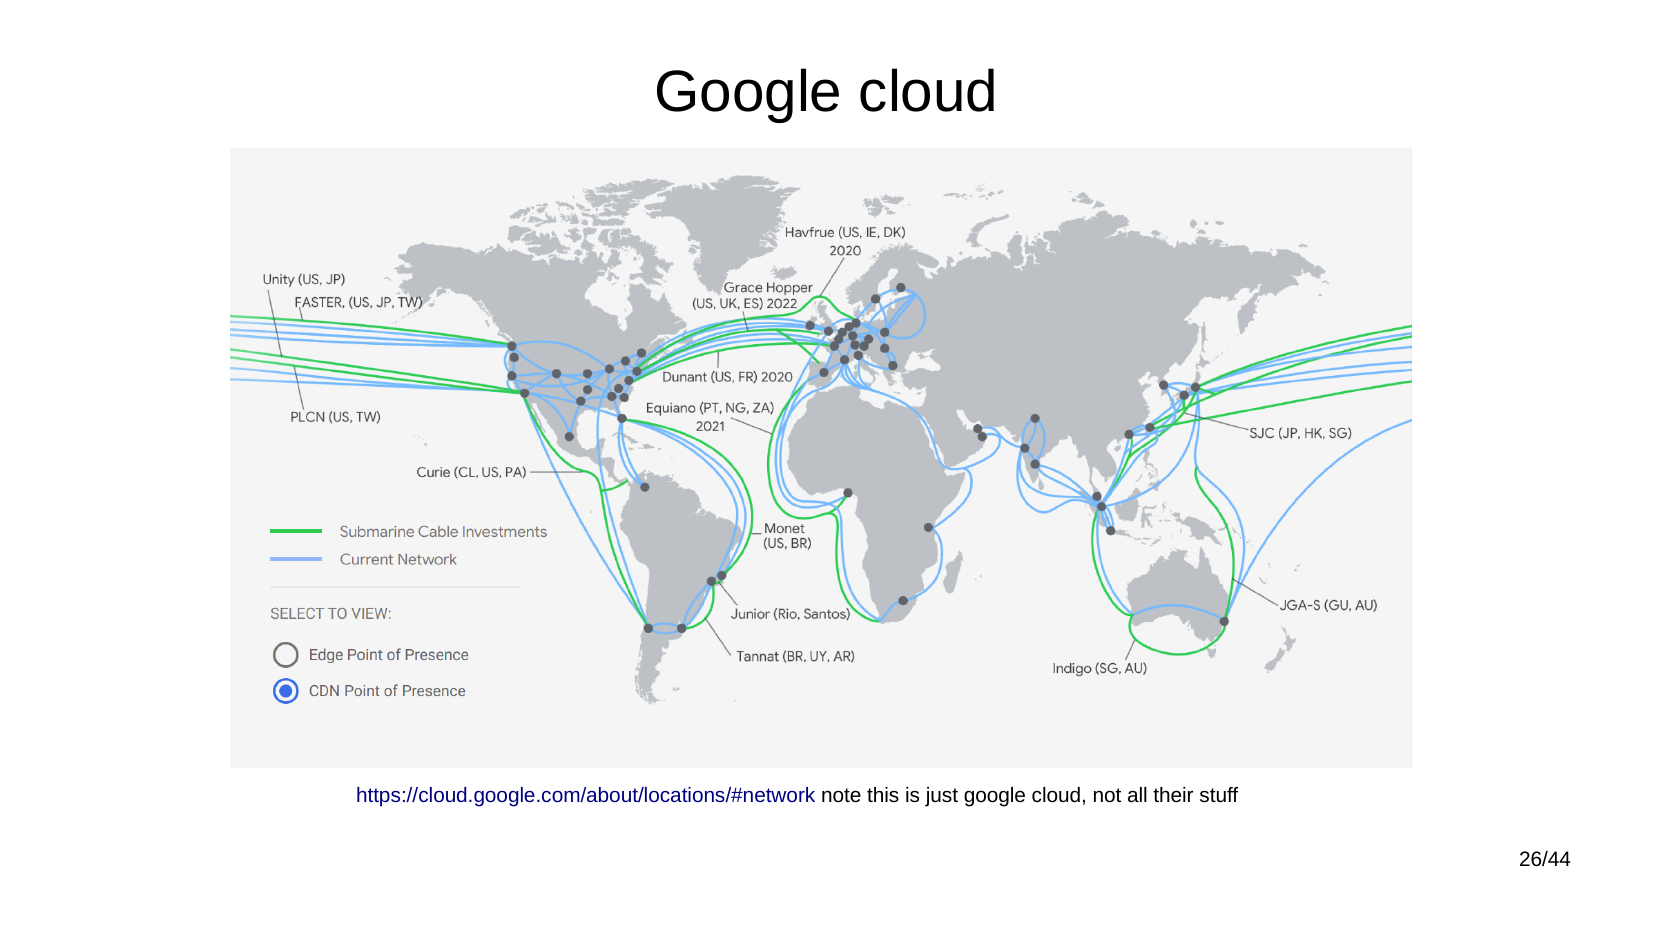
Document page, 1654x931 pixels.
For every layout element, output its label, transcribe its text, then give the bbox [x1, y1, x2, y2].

title Google cloud [82, 13, 1571, 169]
text_box https://cloud.google.com/about/locations/#network note this is just google cloud, not all their stuff [341, 776, 1313, 839]
picture [230, 148, 1412, 768]
